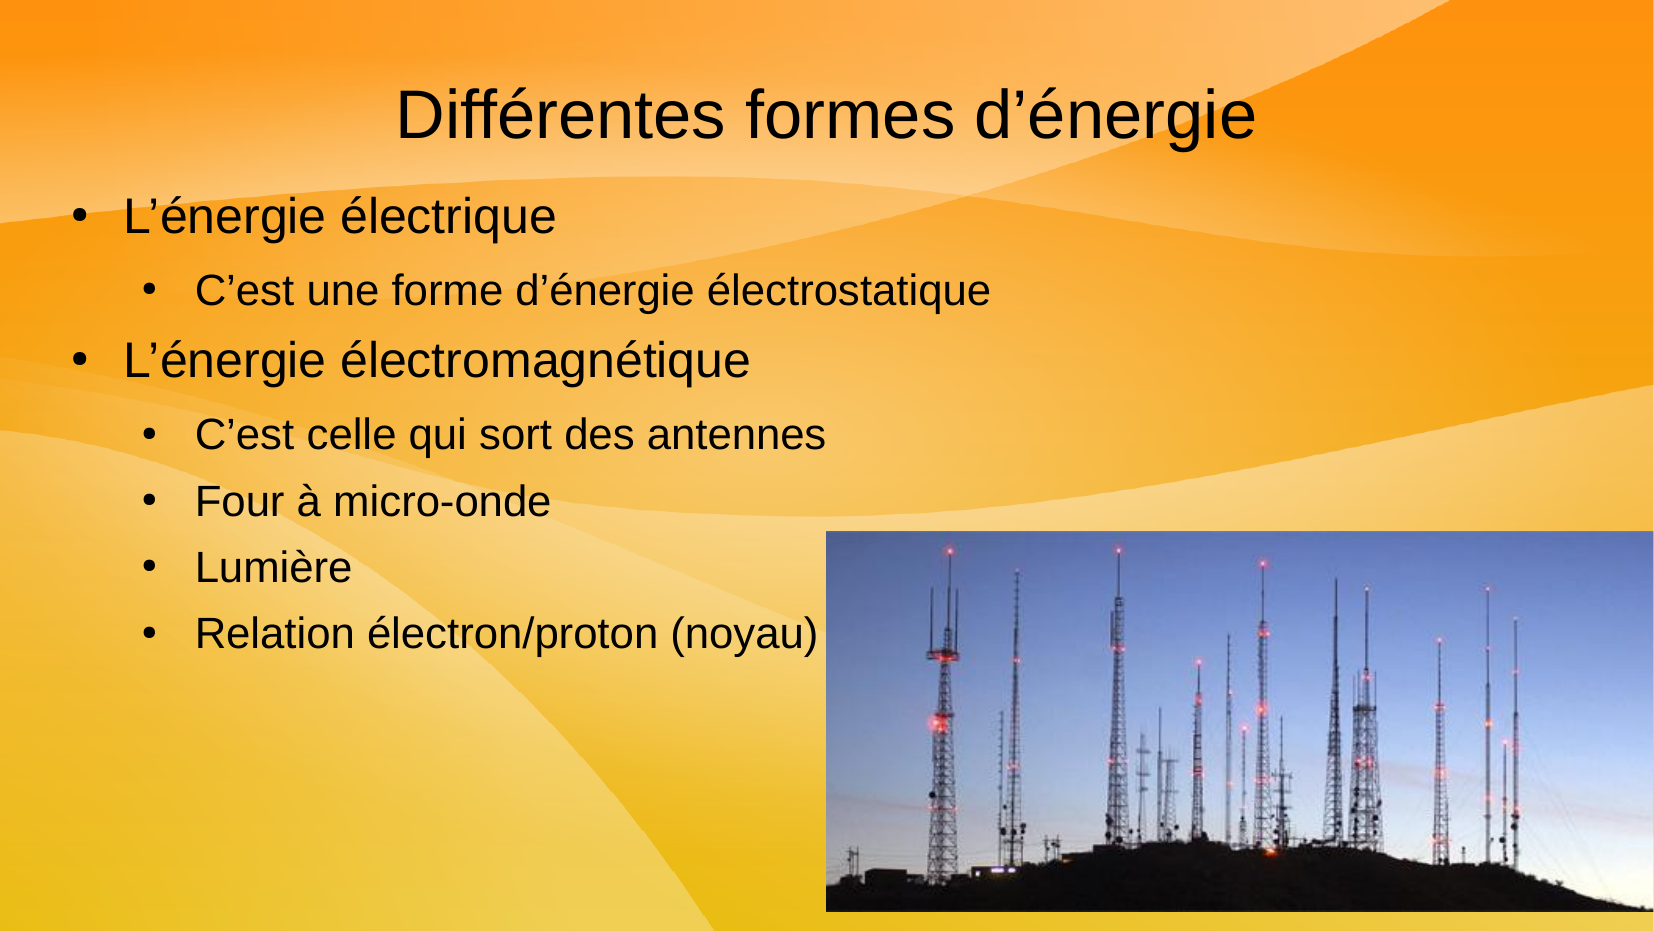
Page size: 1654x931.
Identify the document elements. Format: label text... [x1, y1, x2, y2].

list L’énergie électrique C’est une forme d’énergie électrostatique L’énergie électromagnétique C’est celle qui sort des antennes Four à micro-onde Lumière Relation électron/proton (noyau) [53, 188, 1542, 931]
title Différentes formes d’énergie [82, 37, 1571, 193]
picture [0, 0, 1654, 931]
